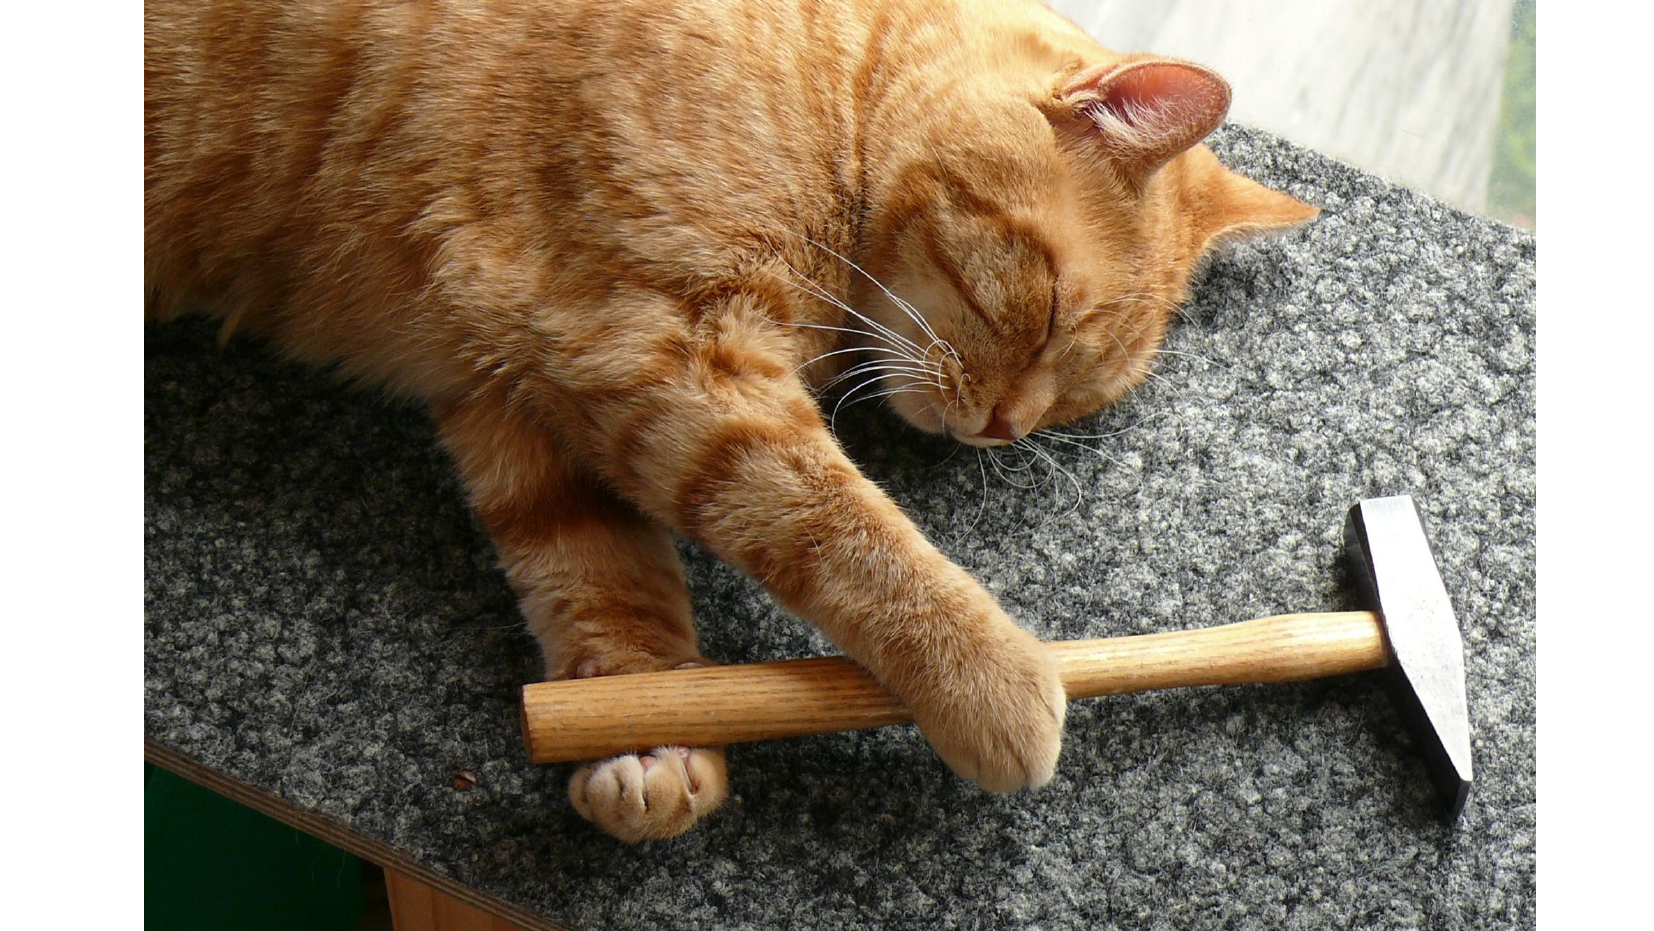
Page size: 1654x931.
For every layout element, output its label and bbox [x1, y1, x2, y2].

picture [144, 0, 1536, 931]
